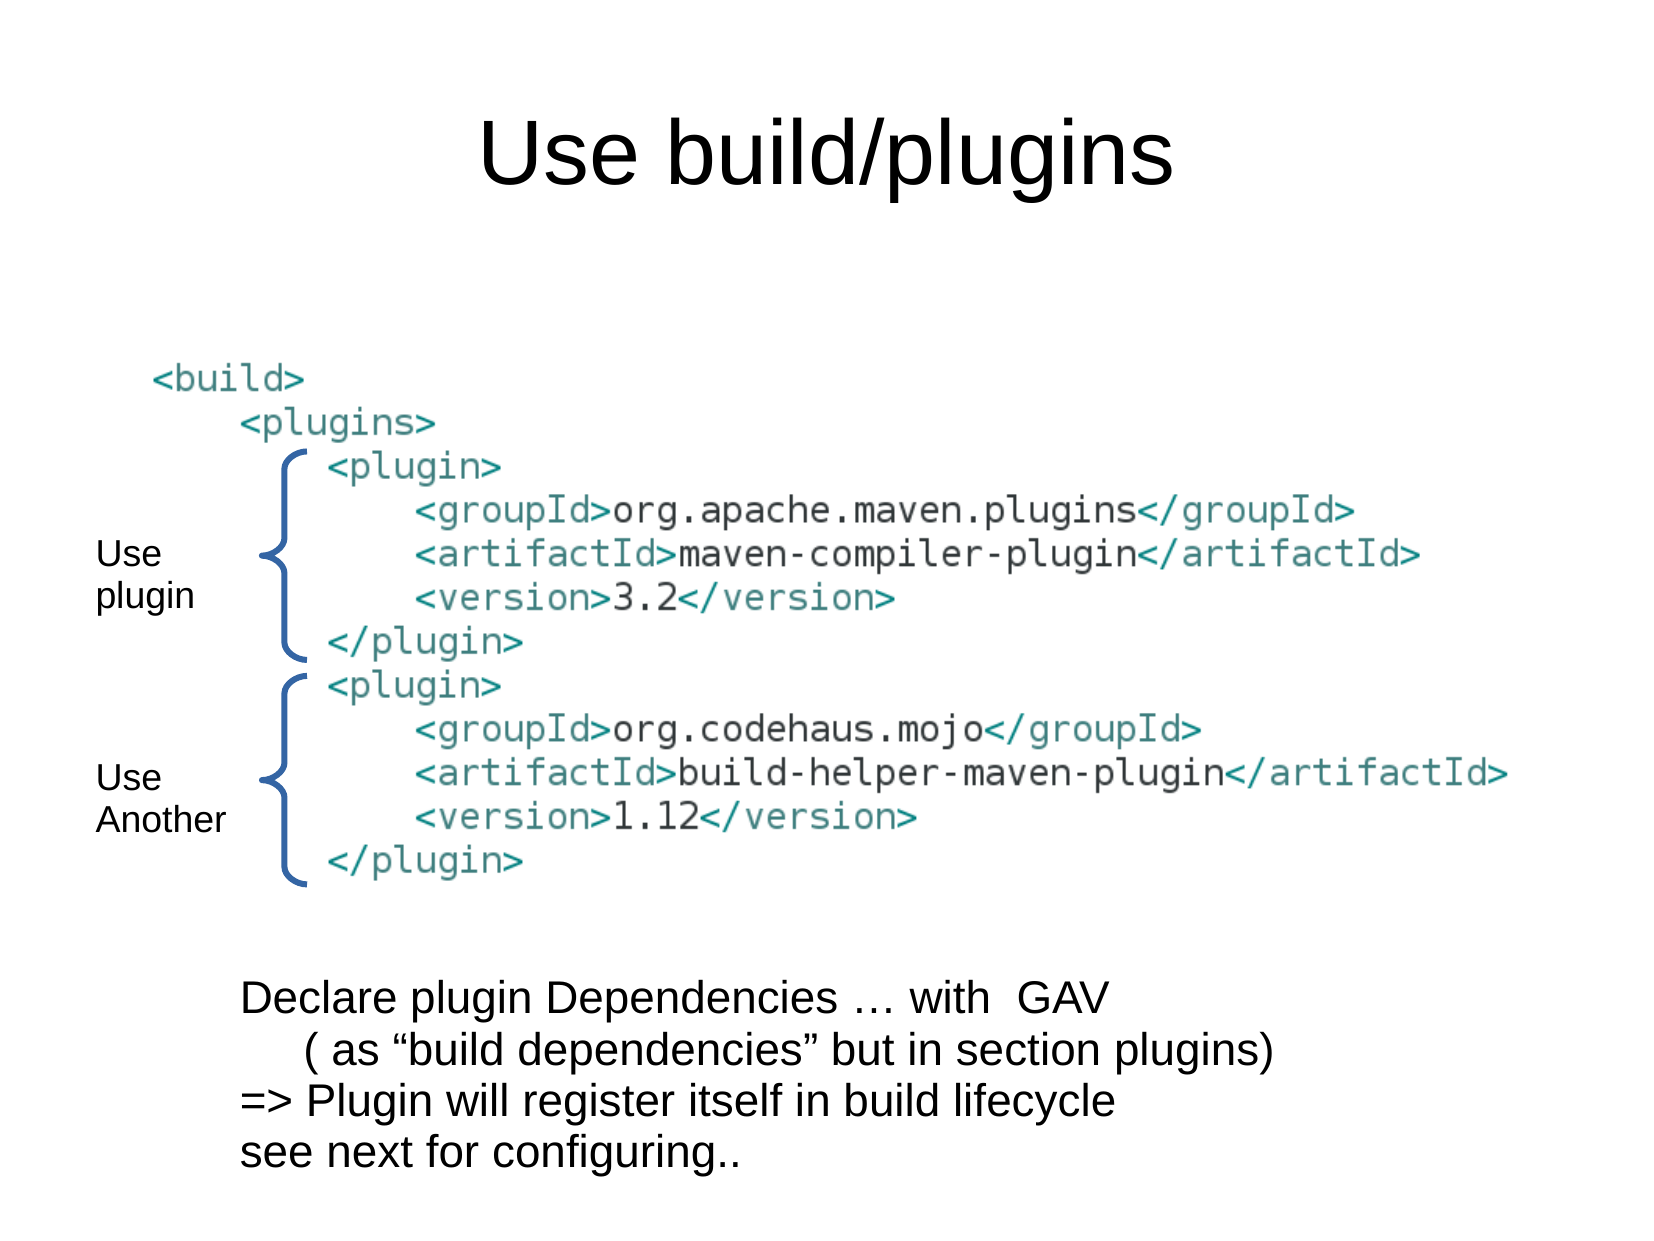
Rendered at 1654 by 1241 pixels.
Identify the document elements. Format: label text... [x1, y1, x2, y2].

text_box Declare plugin Dependencies … with GAV ( as “build dependencies” but in section plugins) => Plugin will register itself in build lifecycle see next for configuring.. [225, 965, 1291, 1186]
text_box Use plugin [80, 525, 211, 624]
title Use build/plugins [82, 49, 1571, 257]
text_box Use Another [80, 749, 242, 849]
picture [146, 357, 1509, 884]
